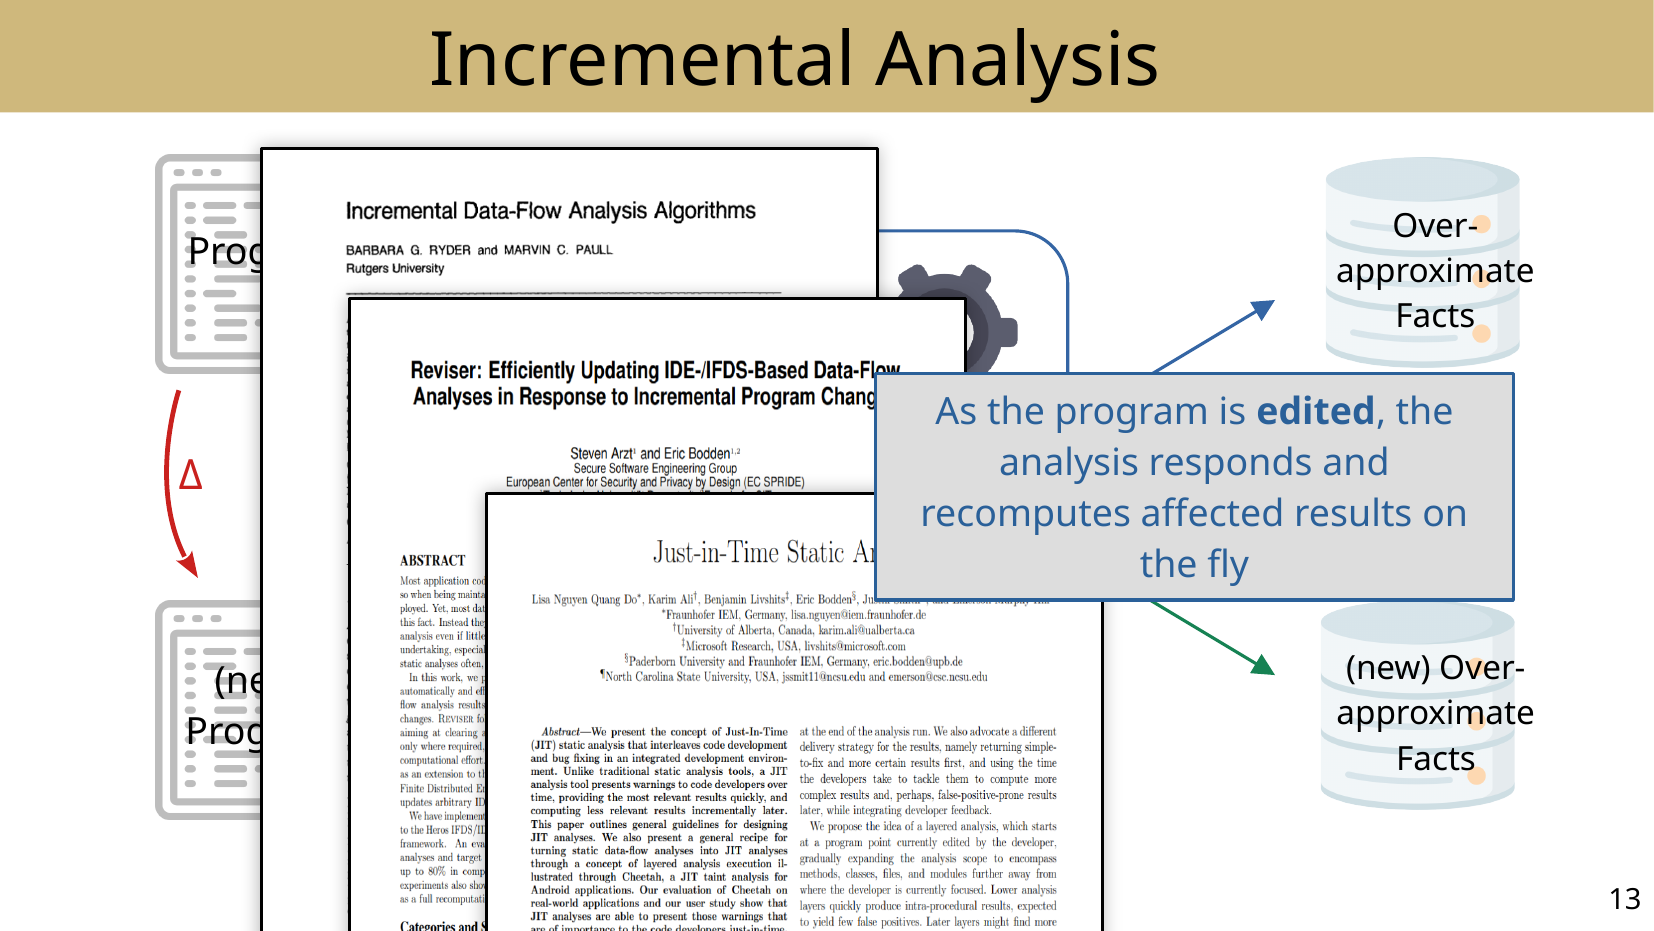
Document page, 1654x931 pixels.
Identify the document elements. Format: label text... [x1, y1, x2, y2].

text_box (new) Program [185, 653, 247, 750]
text_box As the program is edited, the analysis responds and recomputes affected results on the fly [875, 373, 1514, 601]
text_box Over- approximate Facts [1335, 201, 1569, 332]
picture [155, 154, 260, 374]
text_box (new) Over- approximate Facts [1336, 644, 1570, 774]
text_box Δ [178, 444, 214, 499]
picture [879, 256, 1032, 373]
picture [262, 150, 876, 931]
picture [155, 600, 260, 820]
picture [1317, 157, 1528, 368]
text_box ??? [1514, 432, 1520, 540]
picture [350, 300, 965, 931]
table_cell φ2’ [252, 225, 257, 274]
table_cell φ3 [252, 653, 257, 750]
text_box Program [187, 225, 247, 274]
picture [1312, 600, 1523, 811]
title Incremental Analysis [0, 0, 1576, 113]
picture [487, 495, 1101, 931]
